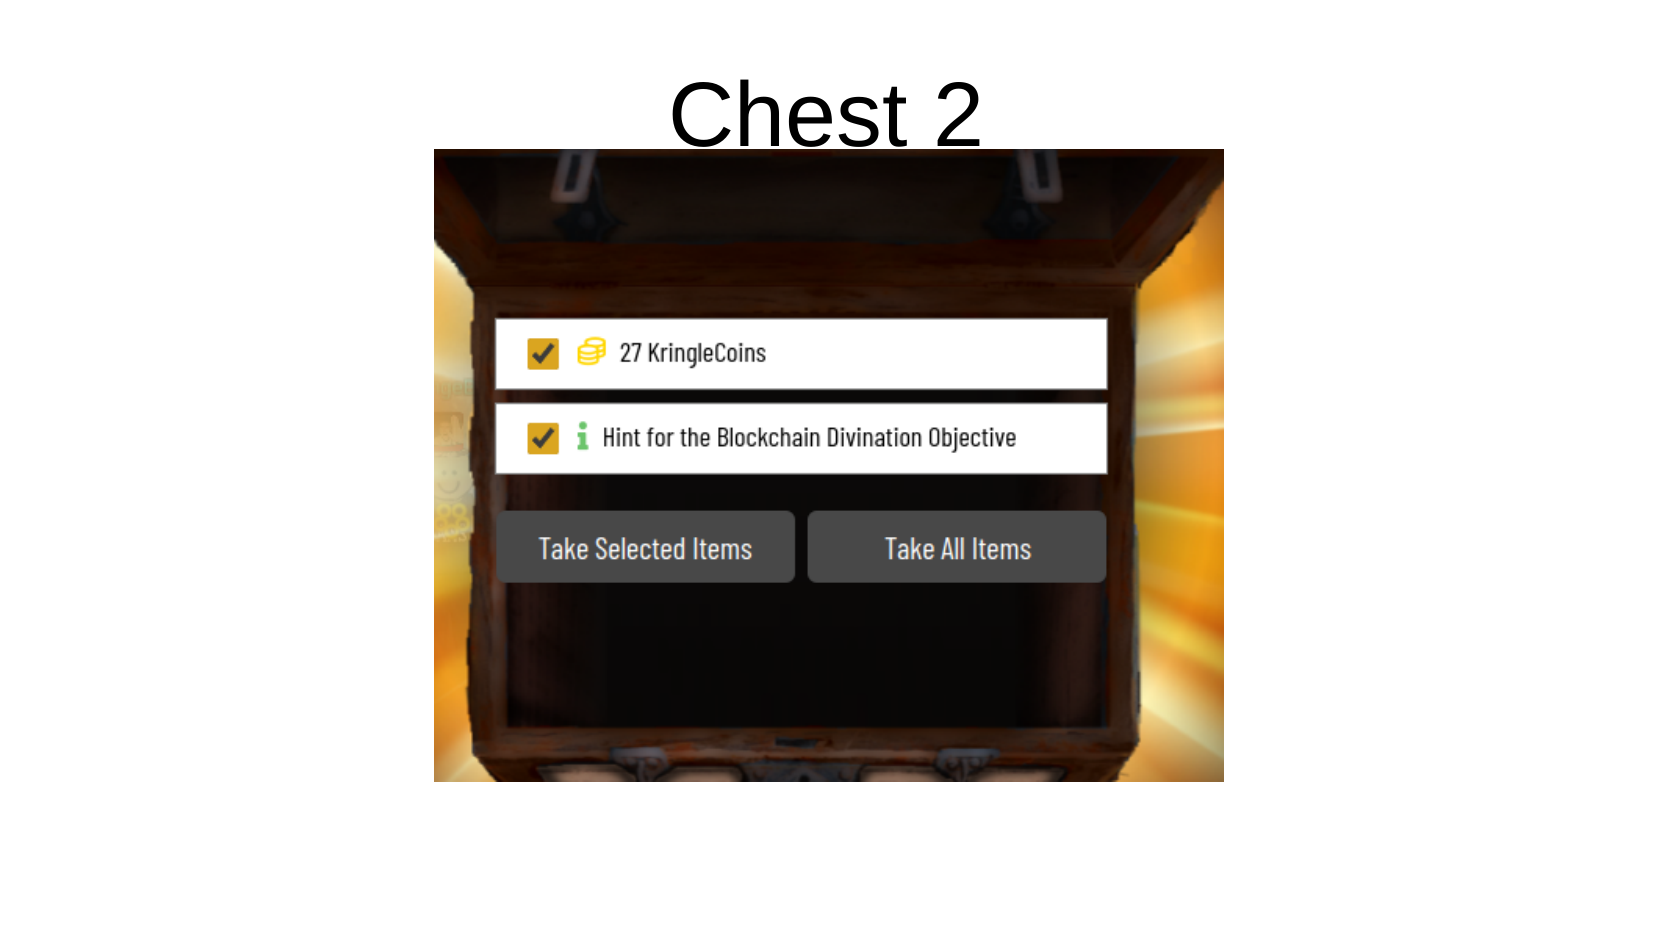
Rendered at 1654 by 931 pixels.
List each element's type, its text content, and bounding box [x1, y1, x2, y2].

picture [434, 149, 1224, 782]
title Chest 2 [82, 37, 1571, 193]
